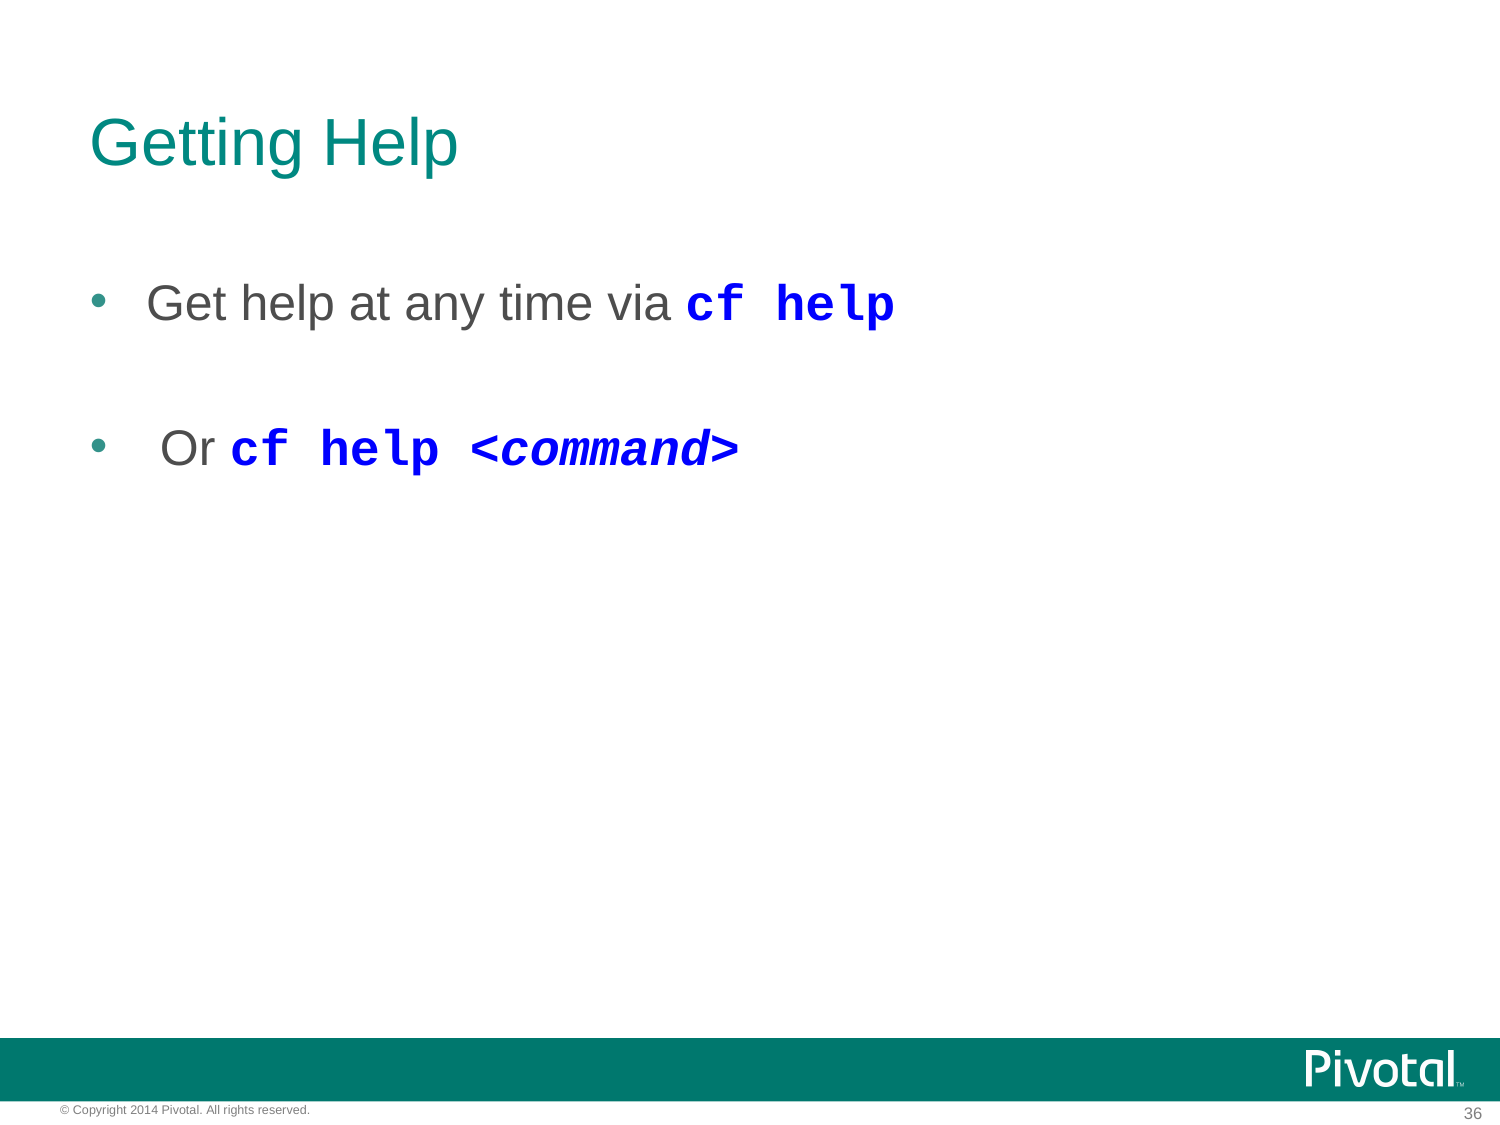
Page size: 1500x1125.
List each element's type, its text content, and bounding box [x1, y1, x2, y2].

picture [1306, 1050, 1464, 1087]
list Get help at any time via cf help Or cf help <command> [75, 262, 1426, 1005]
title Getting Help [75, 45, 1426, 233]
